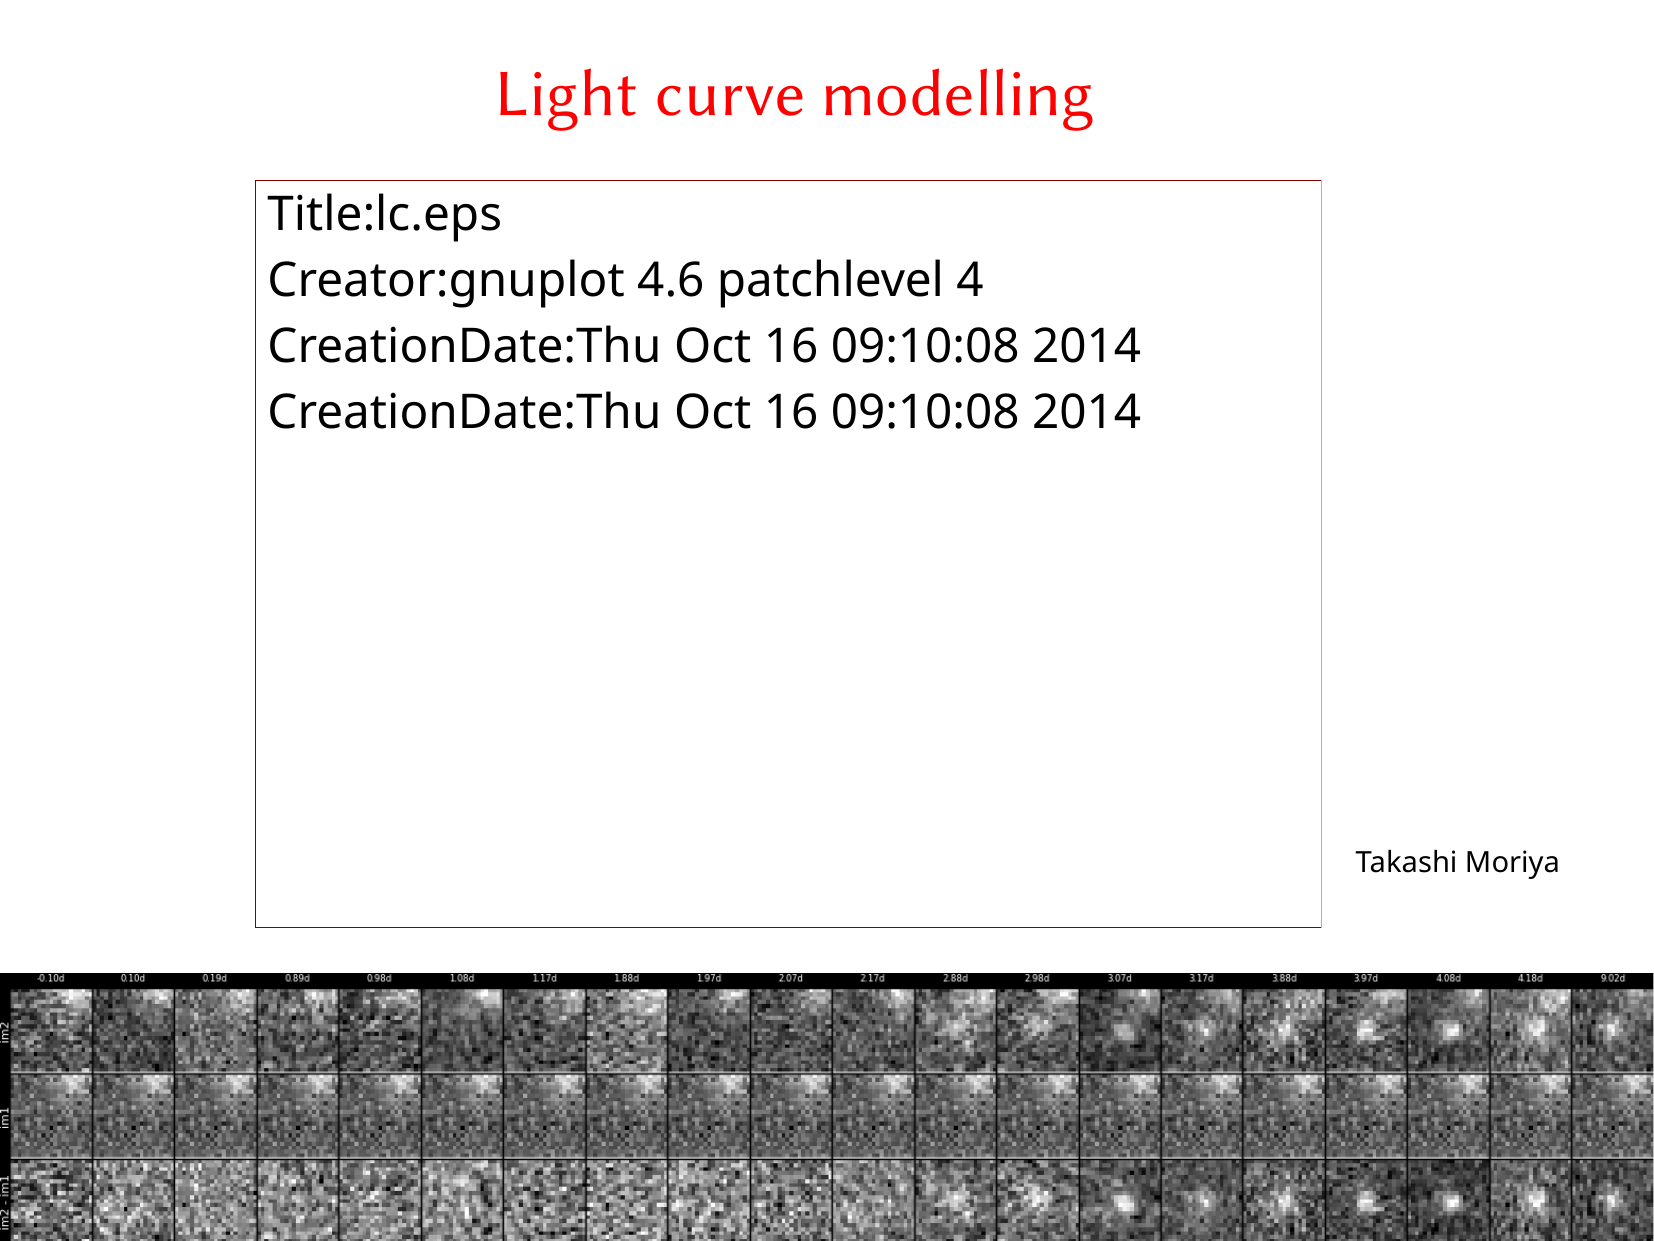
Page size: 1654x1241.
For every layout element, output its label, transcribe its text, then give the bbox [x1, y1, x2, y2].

text_box Takashi Moriya [1340, 833, 1620, 915]
picture [251, 177, 1322, 928]
picture [0, 973, 1654, 1241]
text_box Light curve modelling [180, 48, 1411, 178]
